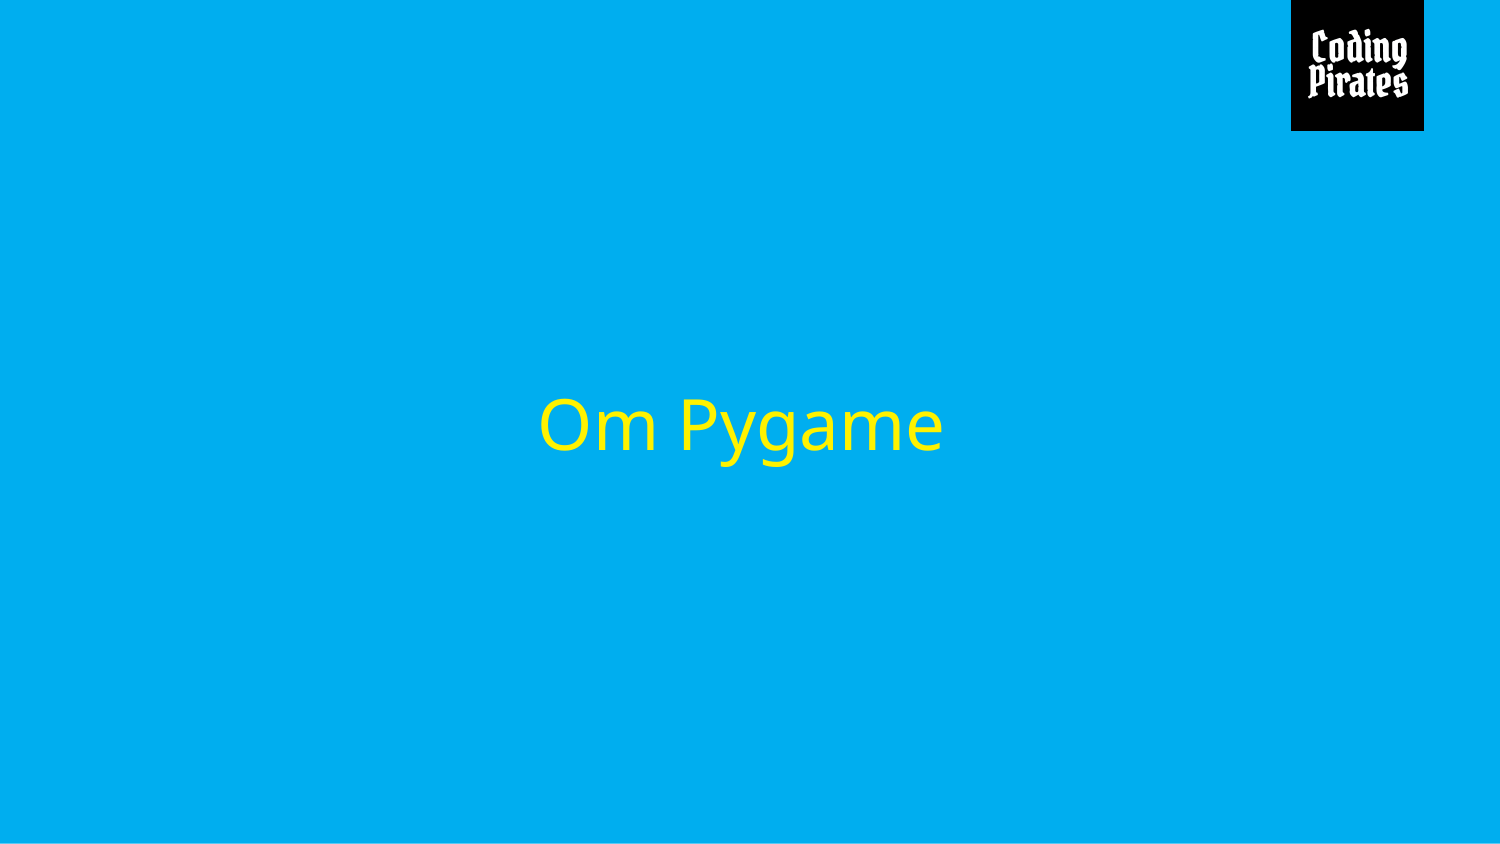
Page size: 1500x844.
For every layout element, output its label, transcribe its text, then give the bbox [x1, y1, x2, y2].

title Om Pygame [12, 352, 1472, 491]
picture [1292, 0, 1423, 130]
